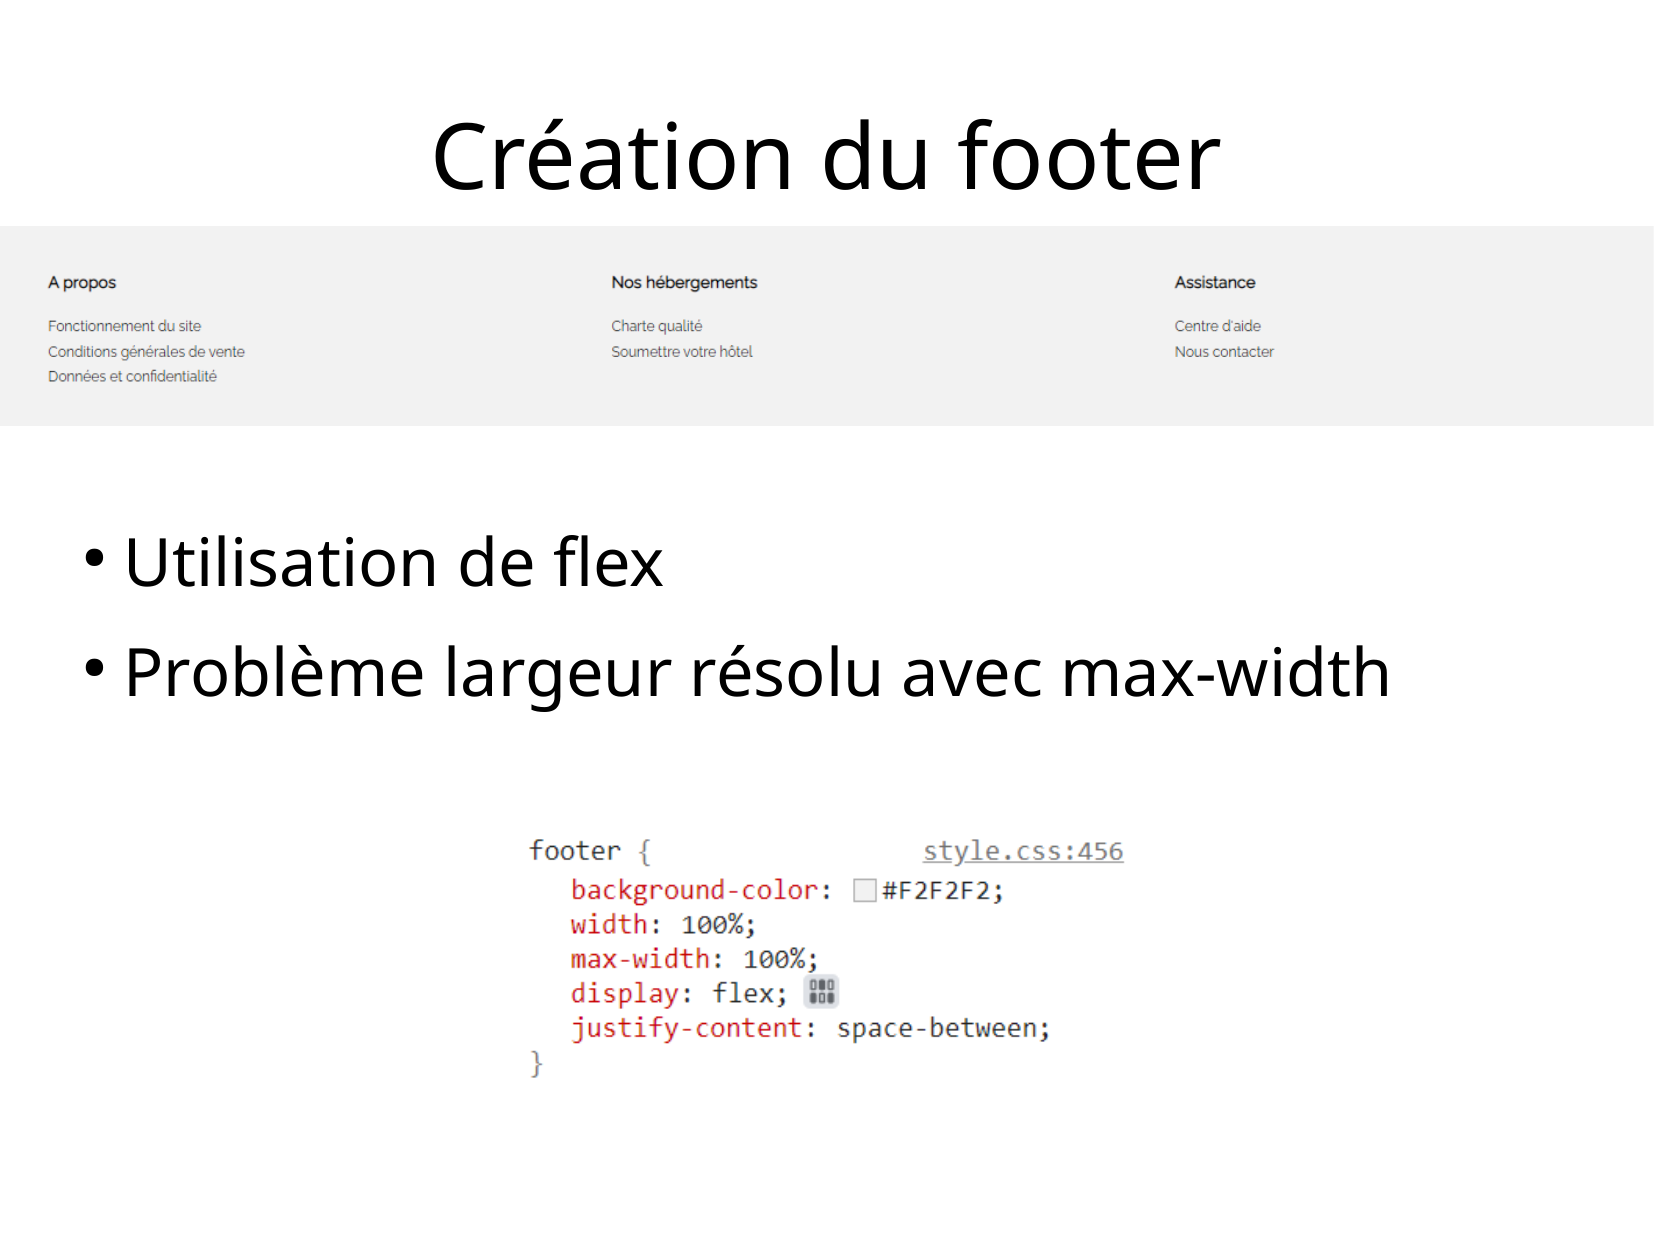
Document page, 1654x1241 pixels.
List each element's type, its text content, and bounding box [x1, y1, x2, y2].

picture [525, 835, 1129, 1082]
list Utilisation de flex Problème largeur résolu avec max-width [82, 519, 1571, 711]
title Création du footer [82, 97, 1571, 209]
picture [0, 226, 1654, 426]
